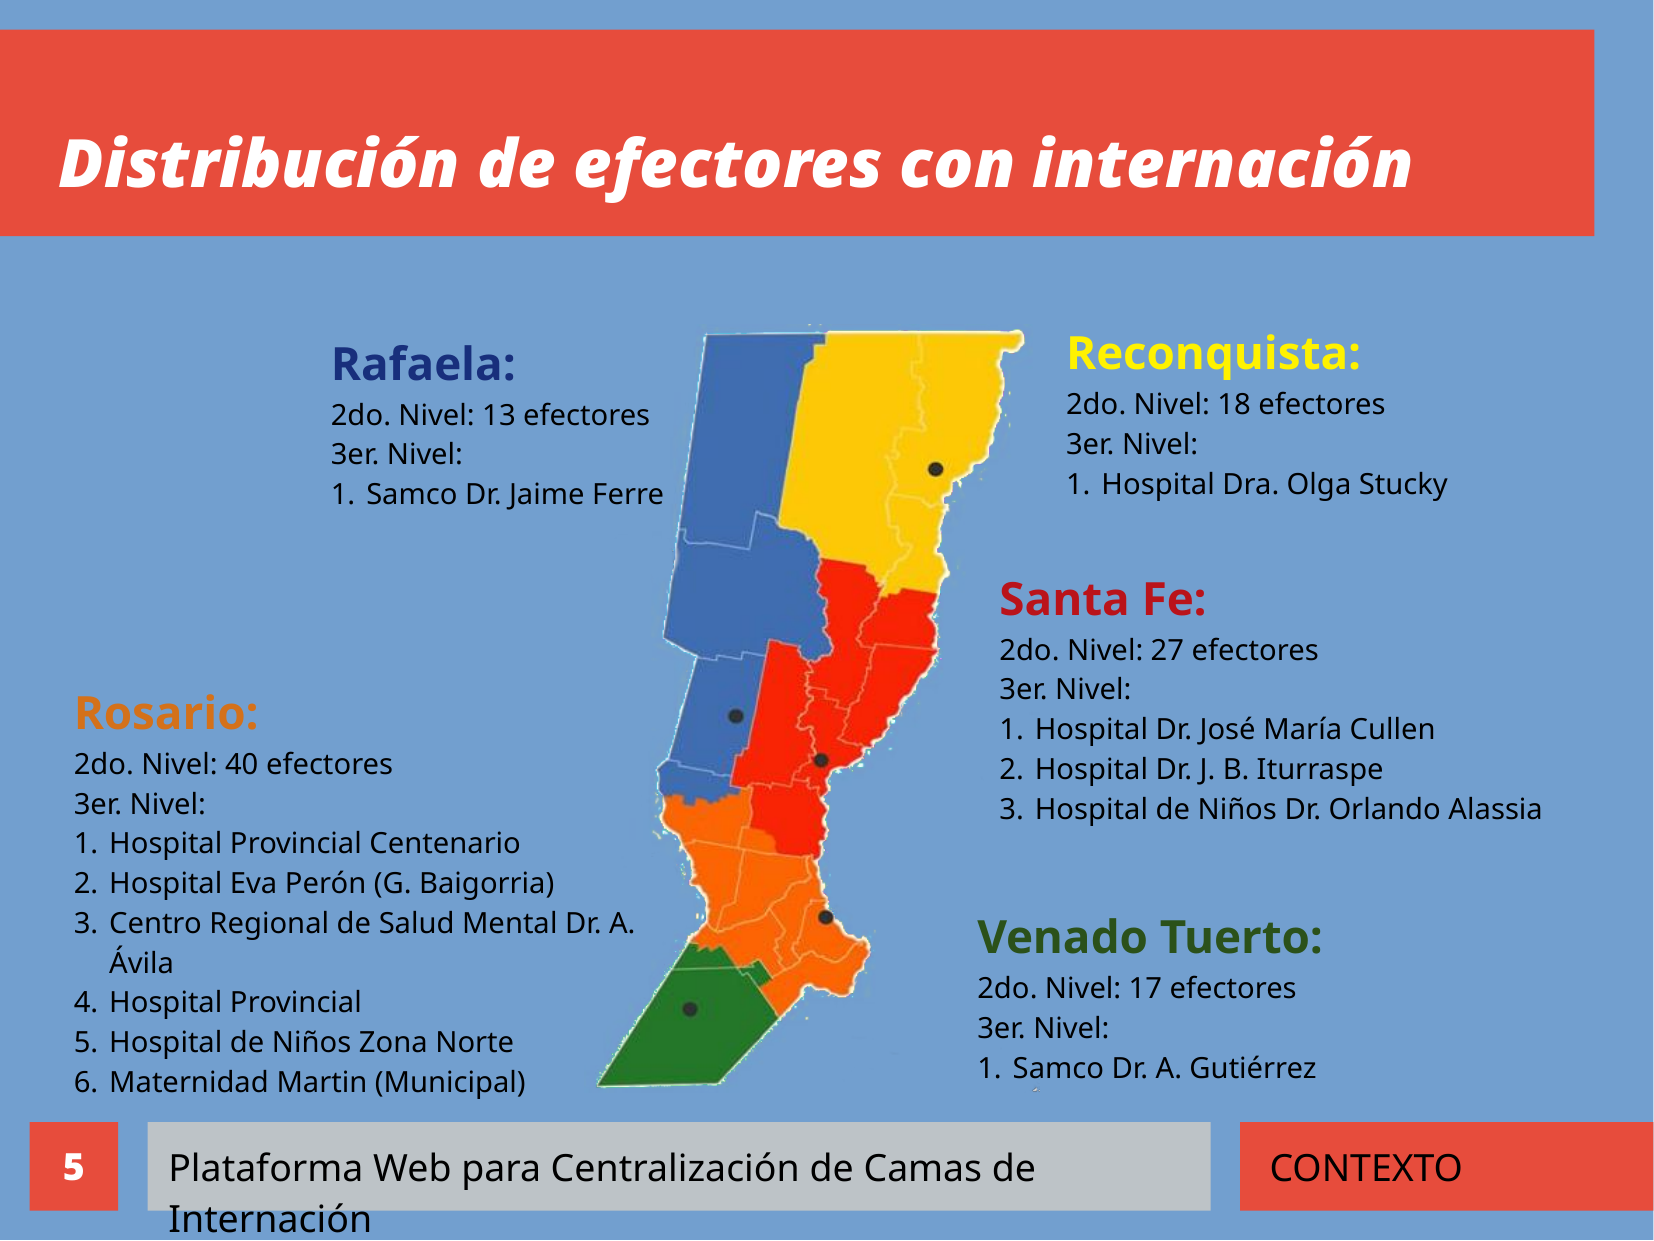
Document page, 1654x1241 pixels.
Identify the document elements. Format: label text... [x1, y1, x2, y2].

text_box Plataforma Web para Centralización de Camas de Internación [153, 1133, 1138, 1197]
picture [584, 324, 1040, 1093]
title Distribución de efectores con internación [59, 59, 1595, 207]
text_box Venado Tuerto: 2do. Nivel: 17 efectores 3er. Nivel: Samco Dr. A. Gutiérrez [962, 897, 1300, 1081]
text_box Reconquista: 2do. Nivel: 18 efectores 3er. Nivel: Hospital Dra. Olga Stucky [1051, 313, 1424, 544]
text_box Rafaela: 2do. Nivel: 13 efectores 3er. Nivel: Samco Dr. Jaime Ferre [316, 323, 653, 507]
text_box CONTEXTO [1254, 1133, 1457, 1196]
text_box Rosario: 2do. Nivel: 40 efectores 3er. Nivel: Hospital Provincial Centenario Hospital Eva Perón (G. Baigorria) Centro Regional de Salud Mental Dr. A. Ávila Hospital Provincial Hospital de Niños Zona Norte Maternidad Martin (Municipal) [59, 673, 686, 1040]
text_box Santa Fe: 2do. Nivel: 27 efectores 3er. Nivel: Hospital Dr. José María Cullen Hospital Dr. J. B. Iturraspe Hospital de Niños Dr. Orlando Alassia [984, 558, 1501, 815]
